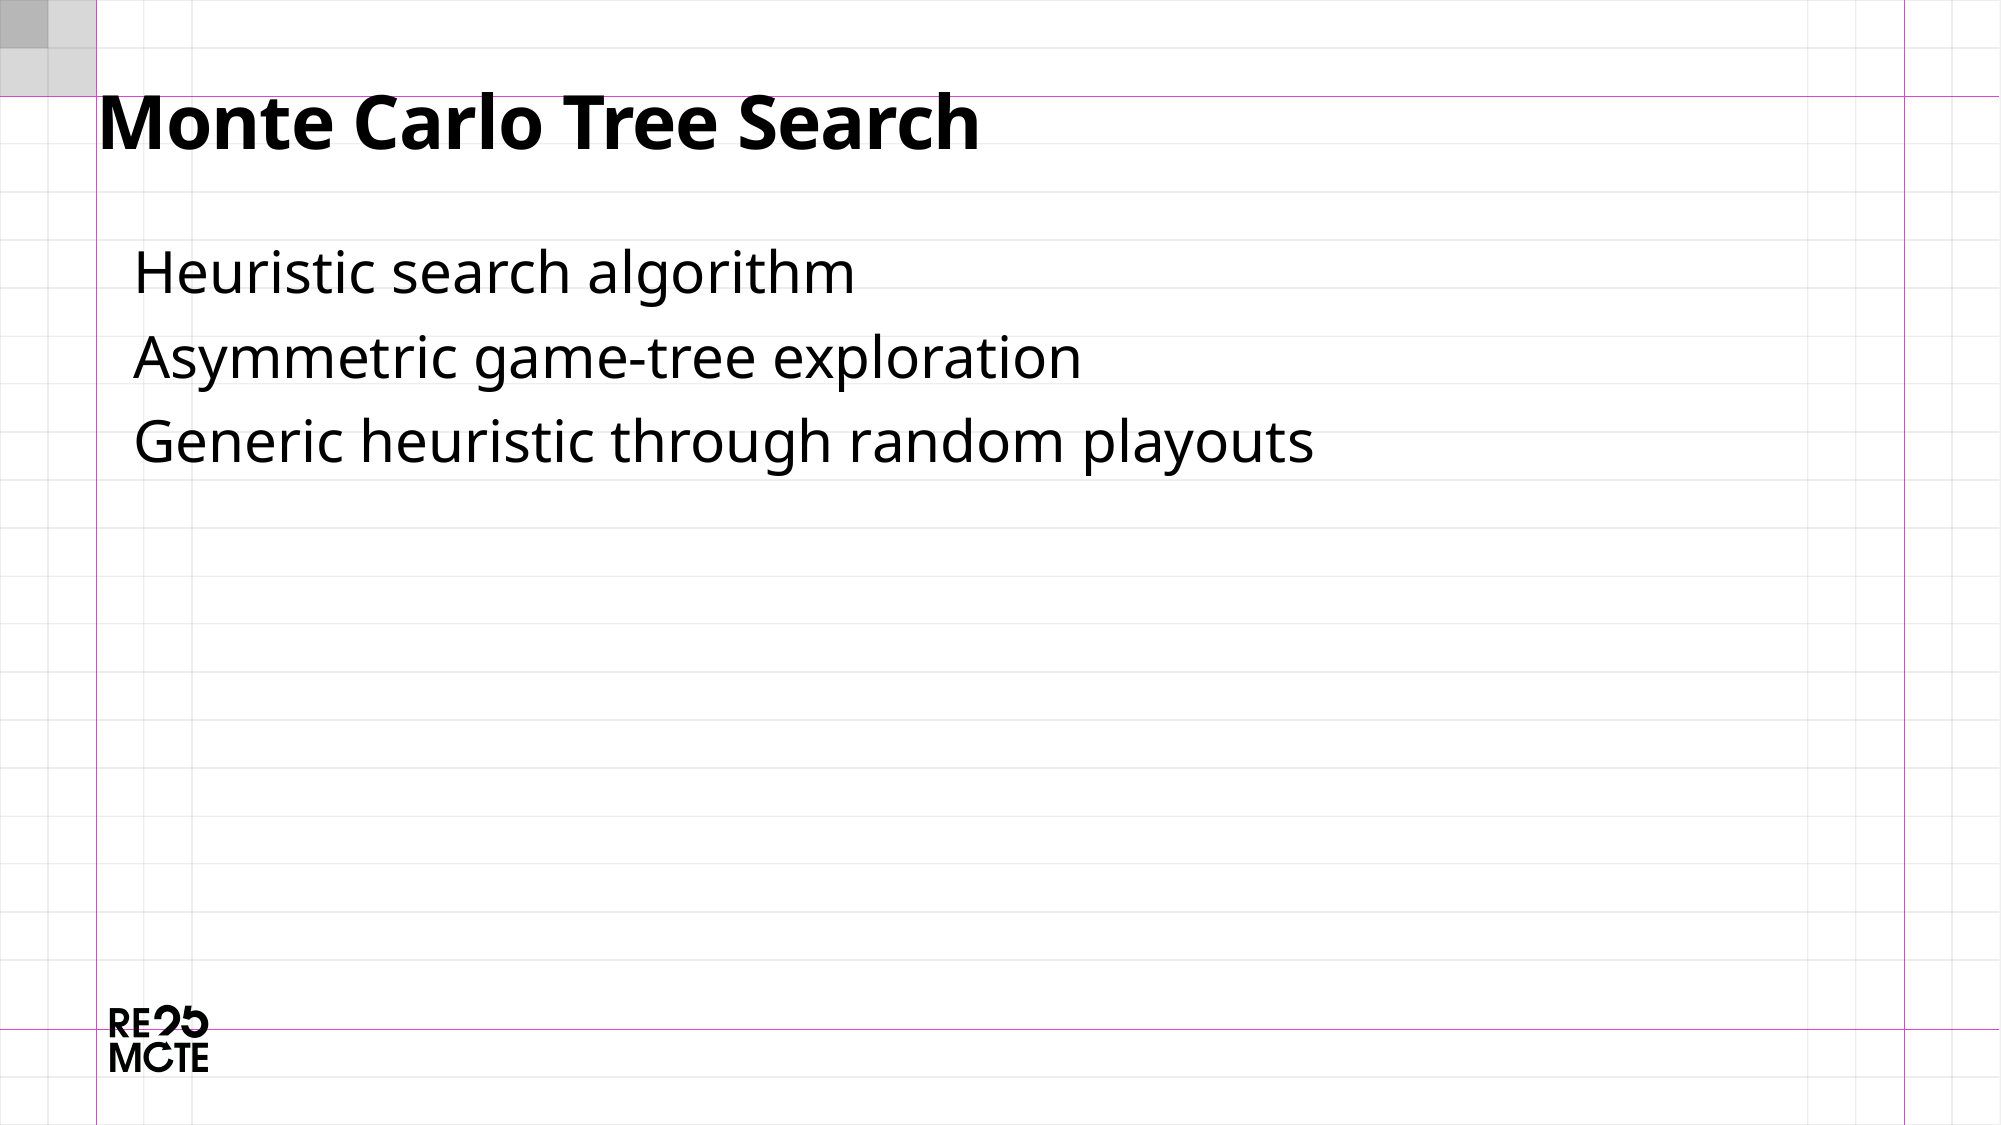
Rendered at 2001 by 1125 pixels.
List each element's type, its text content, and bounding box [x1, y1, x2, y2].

list Heuristic search algorithm Asymmetric game-tree exploration Generic heuristic through random playouts [95, 235, 1904, 477]
title Monte Carlo Tree Search [96, 75, 1904, 166]
